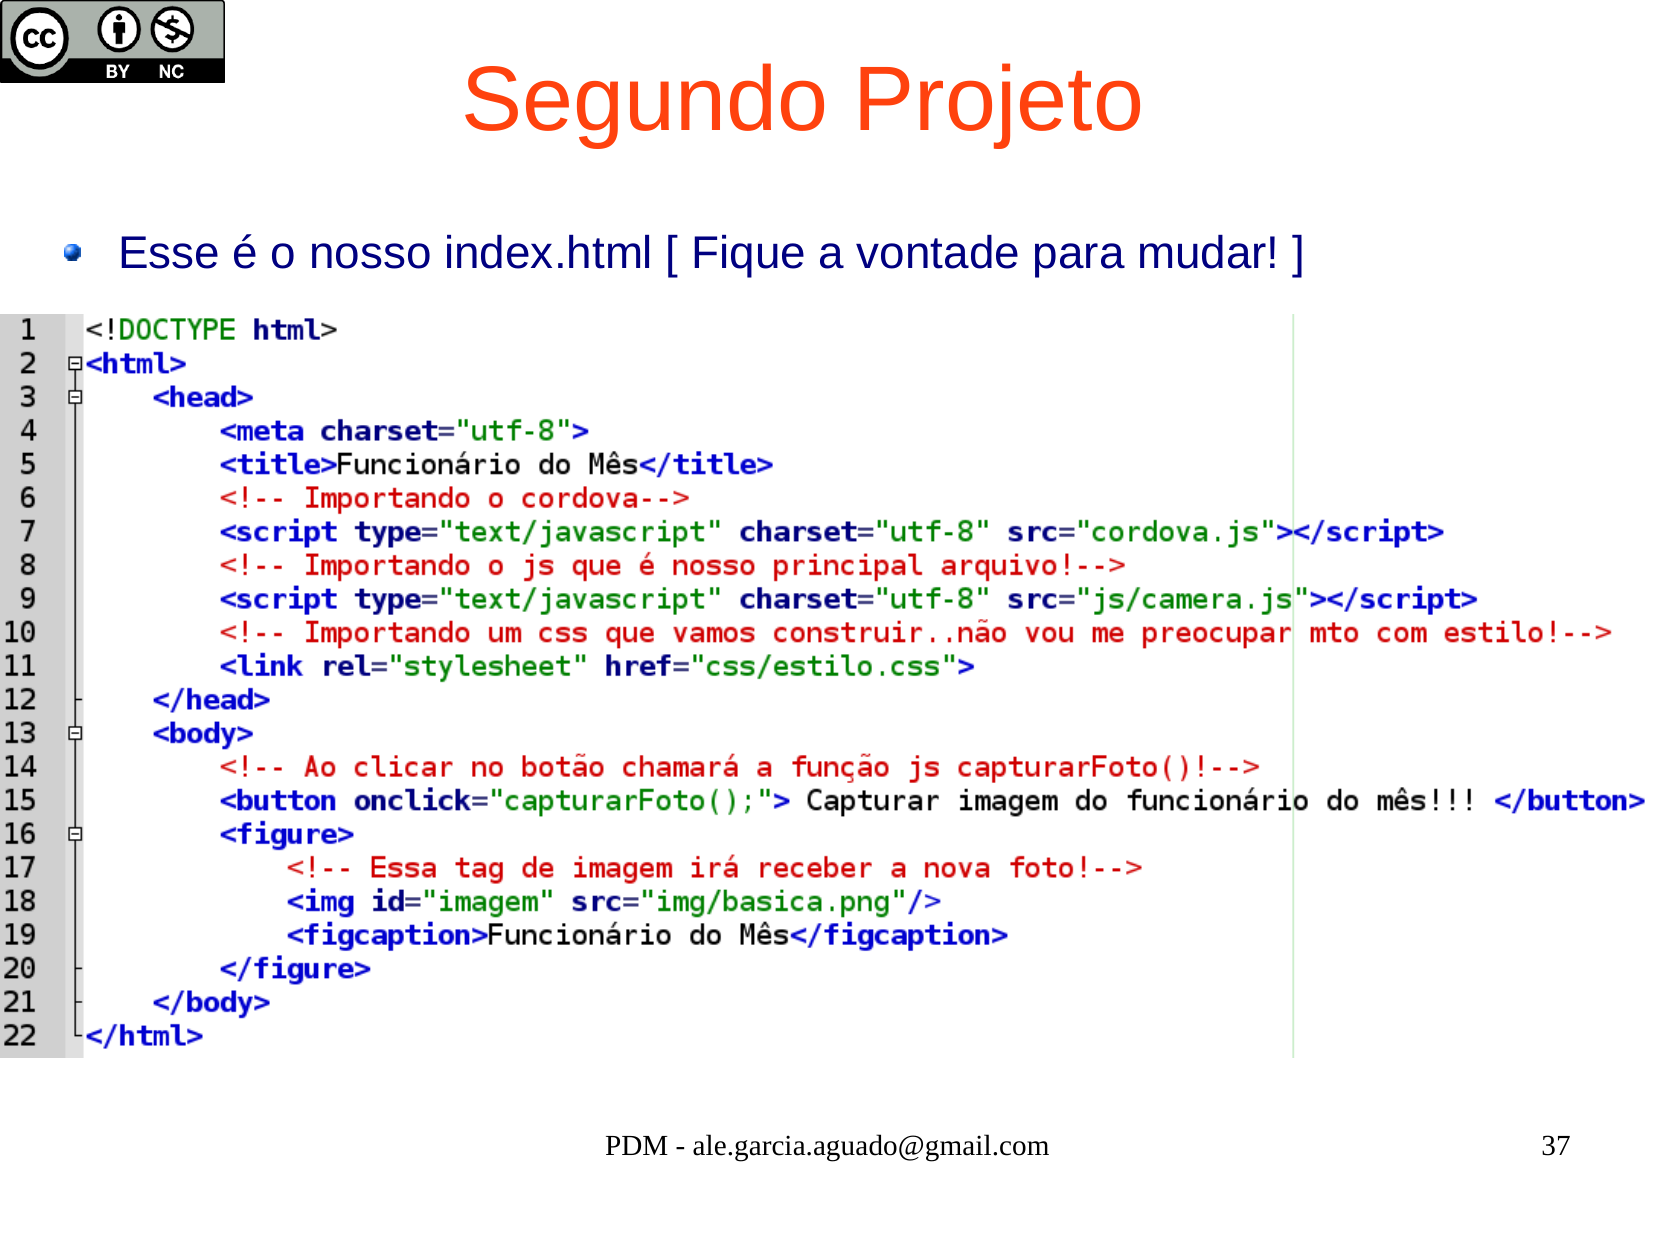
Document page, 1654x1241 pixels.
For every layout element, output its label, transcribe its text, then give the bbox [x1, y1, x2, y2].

picture [0, 0, 225, 83]
list [47, 1058, 1595, 1241]
title Segundo Projeto [59, 31, 1548, 166]
list Esse é o nosso index.html [ Fique a vontade para mudar! ] [47, 226, 1595, 314]
picture [0, 314, 1654, 1058]
